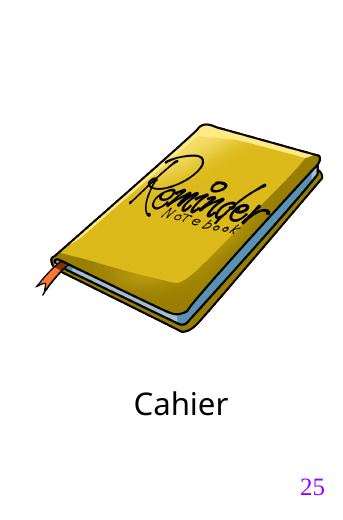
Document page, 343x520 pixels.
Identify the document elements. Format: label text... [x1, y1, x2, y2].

picture [29, 68, 342, 384]
text_box Cahier [51, 384, 311, 463]
